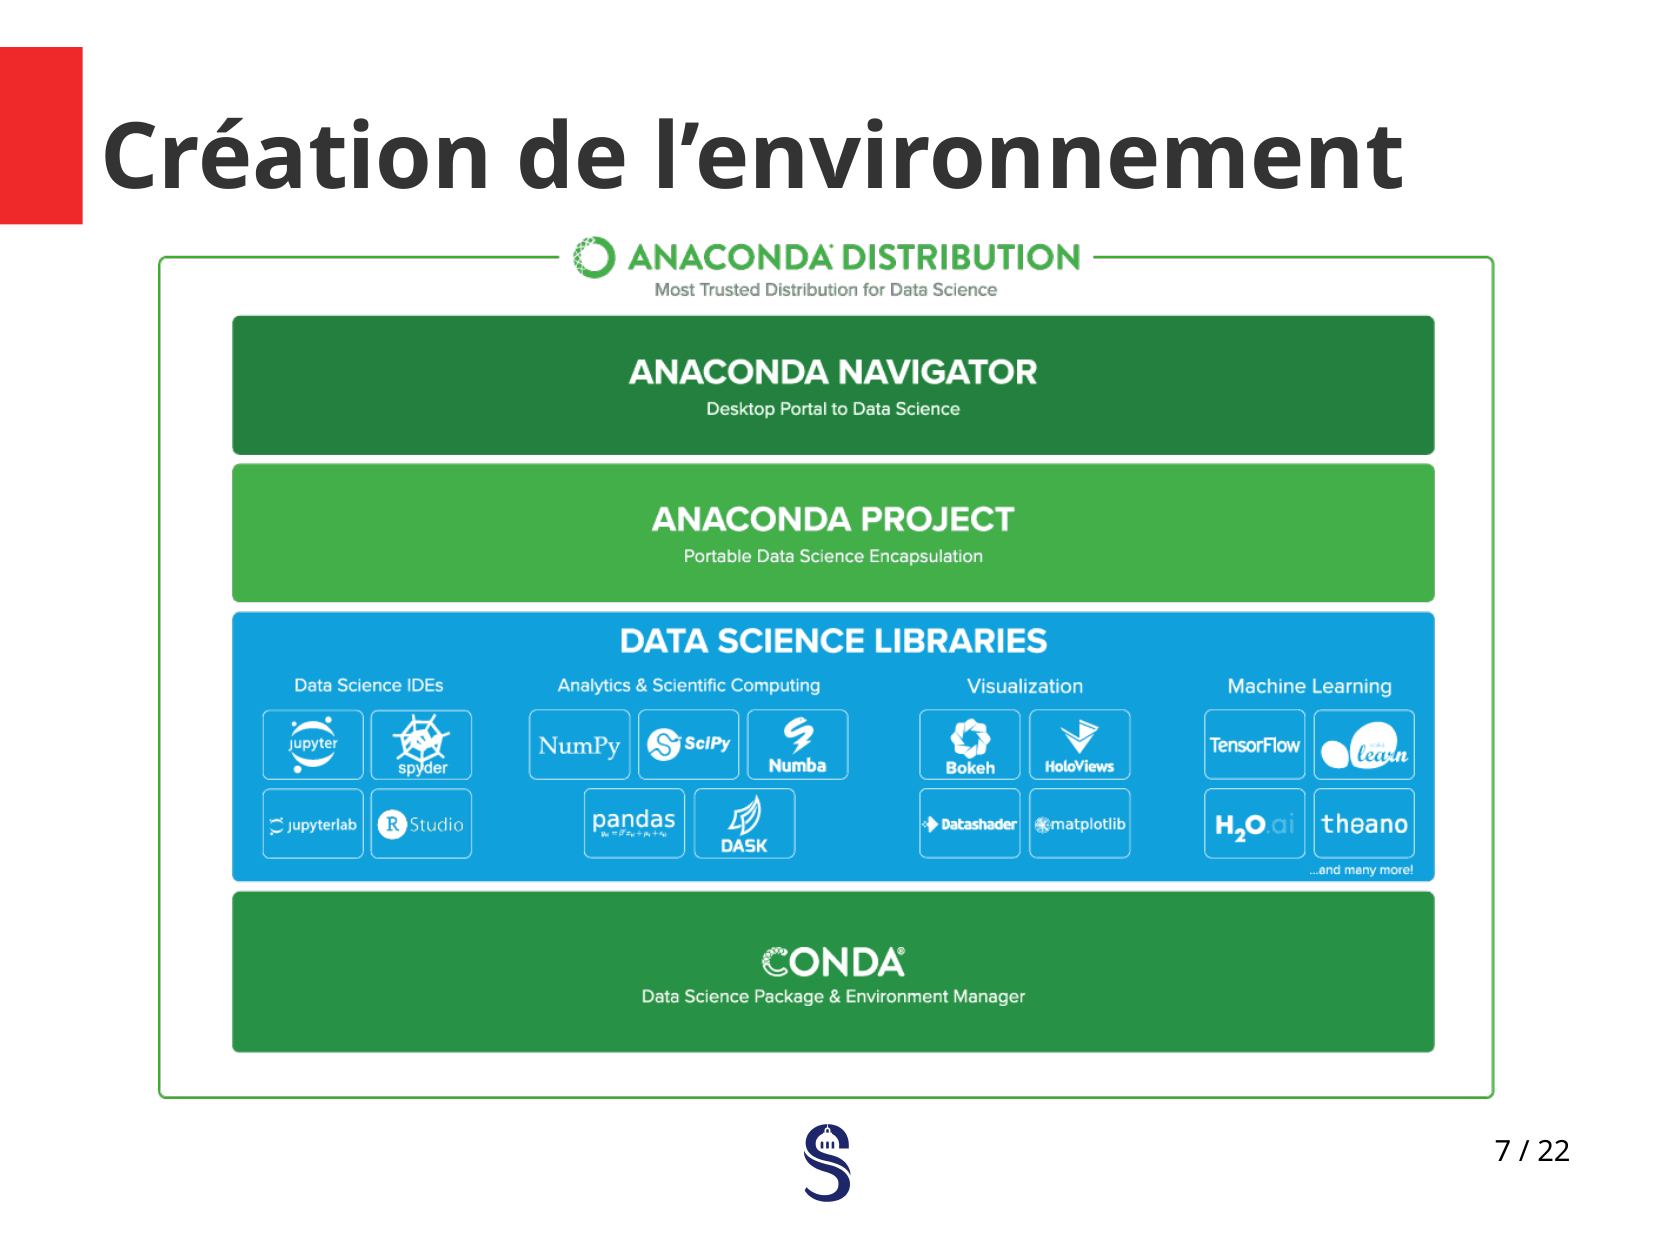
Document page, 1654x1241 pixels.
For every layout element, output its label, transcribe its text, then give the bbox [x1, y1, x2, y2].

picture [785, 1121, 869, 1205]
title Création de l’environnement [100, 49, 1554, 257]
picture [158, 236, 1495, 1099]
